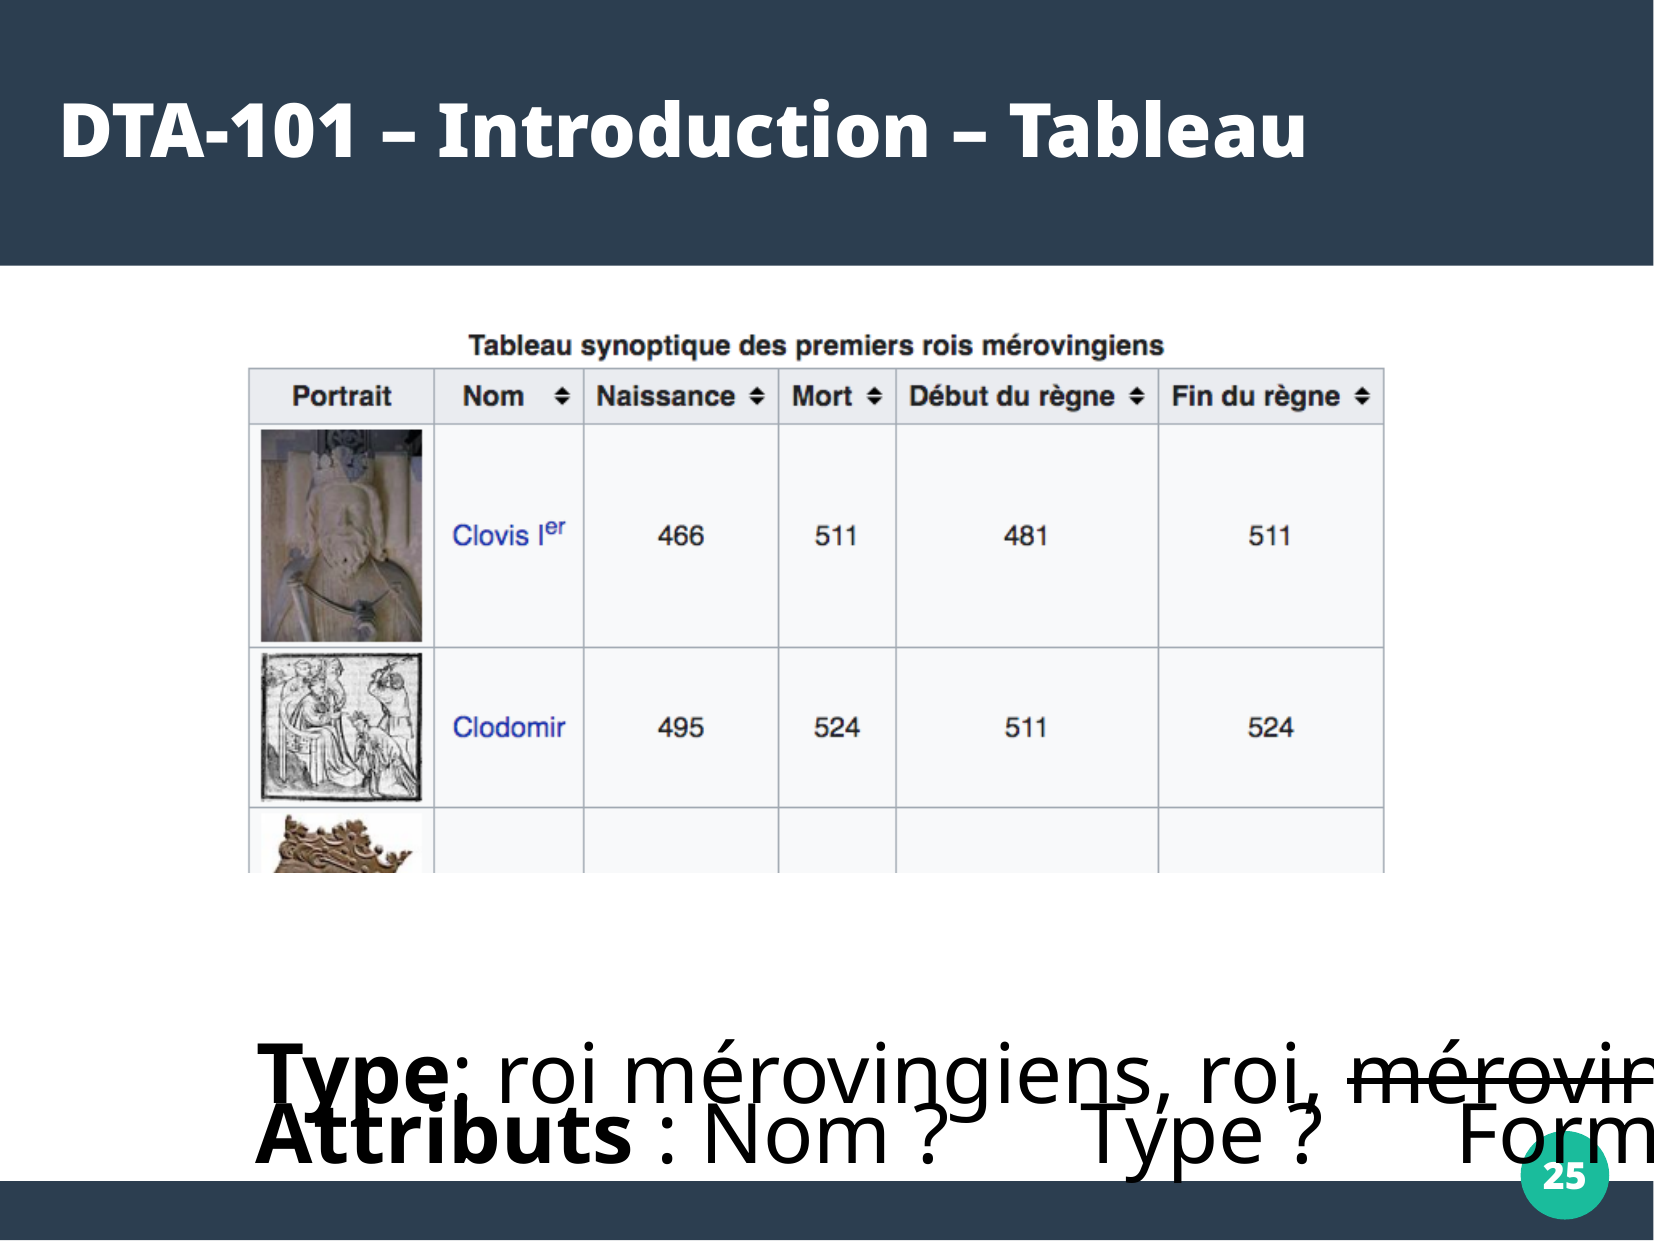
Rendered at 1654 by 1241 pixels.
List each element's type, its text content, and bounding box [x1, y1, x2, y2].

text_box Attributs : Nom ? Type ? Format ? [170, 1120, 1654, 1179]
title DTA-101 – Introduction – Tableau [59, 49, 1595, 207]
text_box Type: roi mérovingiens, roi, mérovingiens [170, 1007, 1654, 1120]
picture [234, 315, 1401, 873]
